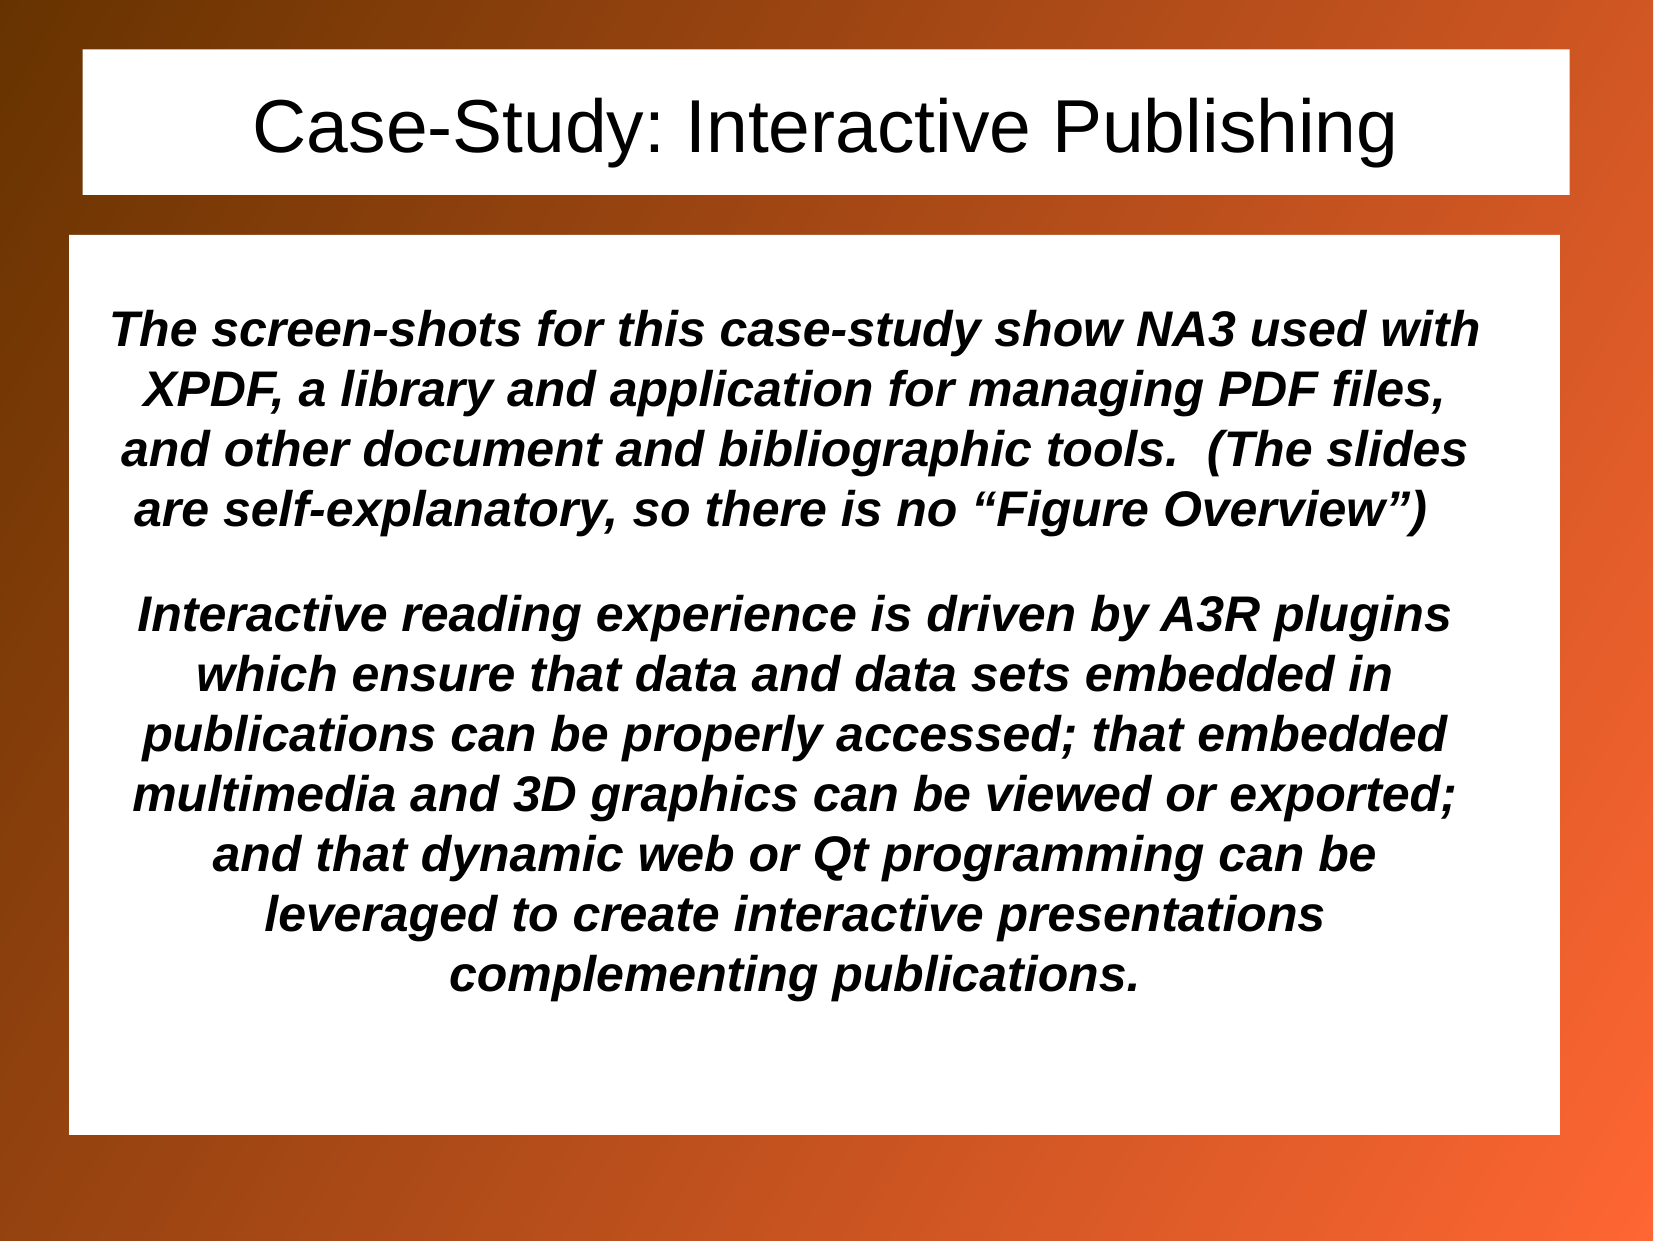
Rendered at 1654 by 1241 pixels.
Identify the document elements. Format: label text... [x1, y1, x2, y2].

text_box The screen-shots for this case-study show NA3 used with XPDF, a library and application for managing PDF files, and other document and bibliographic tools. (The slides are self-explanatory, so there is no “Figure Overview”) Interactive reading experience is driven by A3R plugins which ensure that data and data sets embedded in publications can be properly accessed; that embedded multimedia and 3D graphics can be viewed or exported; and that dynamic web or Qt programming can be leveraged to create interactive presentations complementing publications. [105, 164, 1485, 1133]
text_box [69, 234, 1560, 1135]
text_box Case-Study: Interactive Publishing [82, 49, 1570, 195]
